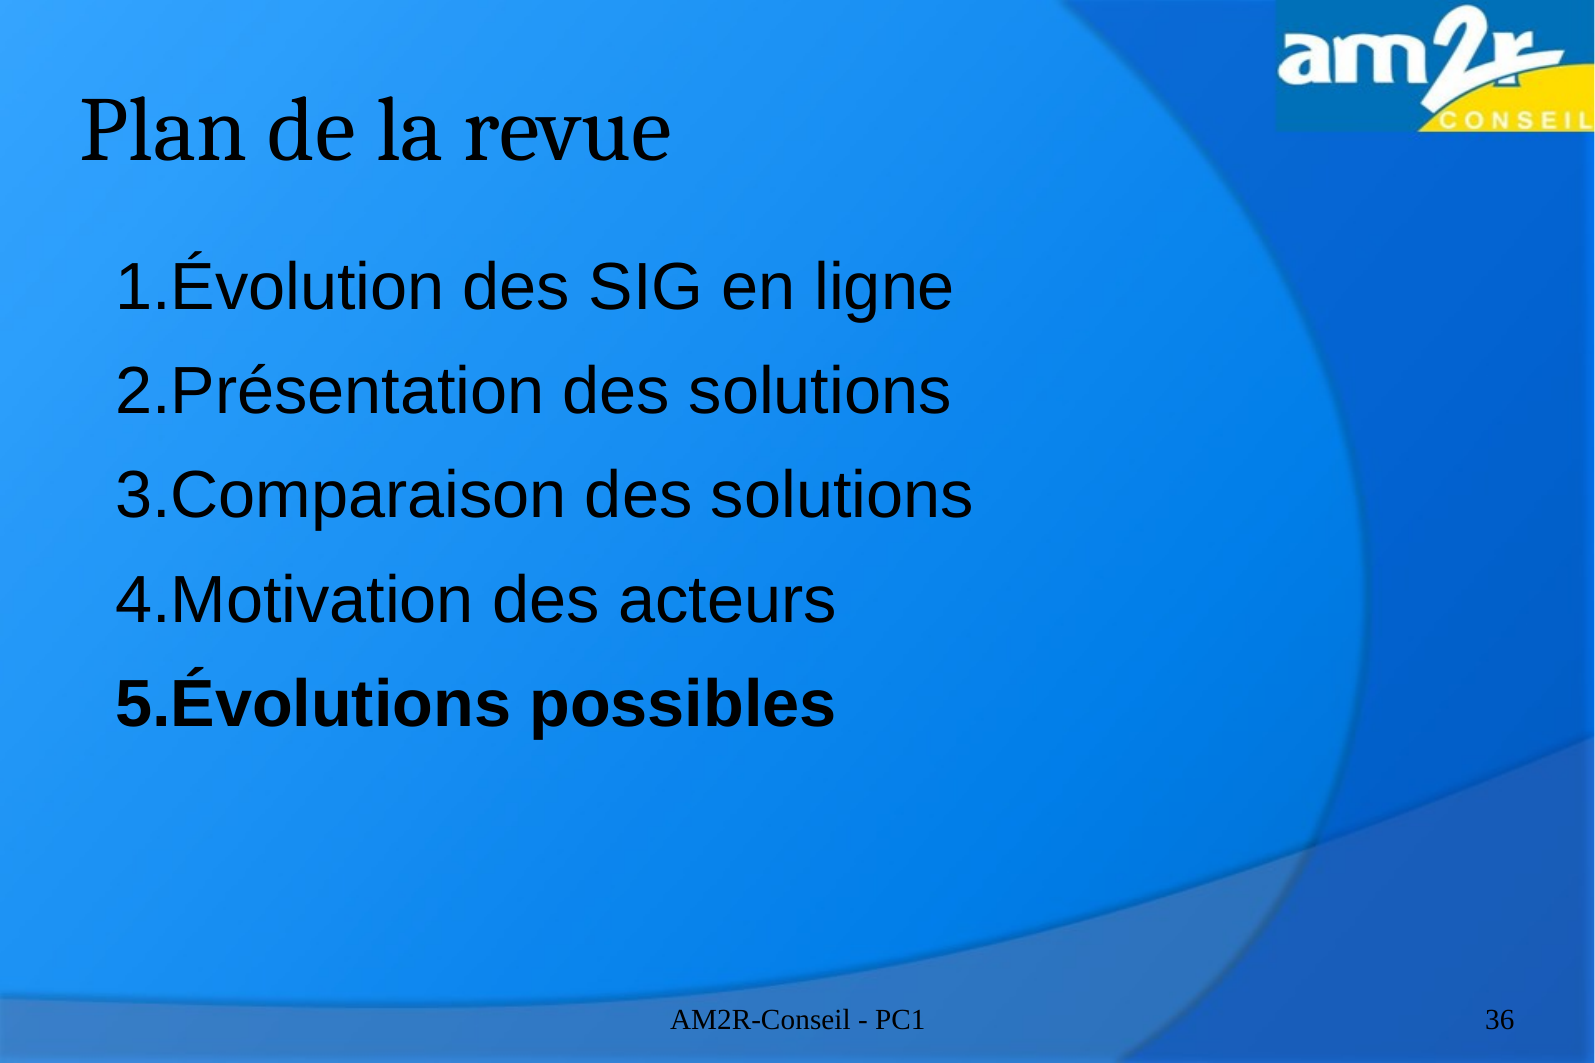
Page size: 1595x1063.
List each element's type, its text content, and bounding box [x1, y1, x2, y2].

list Évolution des SIG en ligne Présentation des solutions Comparaison des solutions Motivation des acteurs Évolutions possibles [79, 248, 1515, 960]
picture [0, 0, 1595, 1063]
title Plan de la revue [79, 42, 1152, 220]
